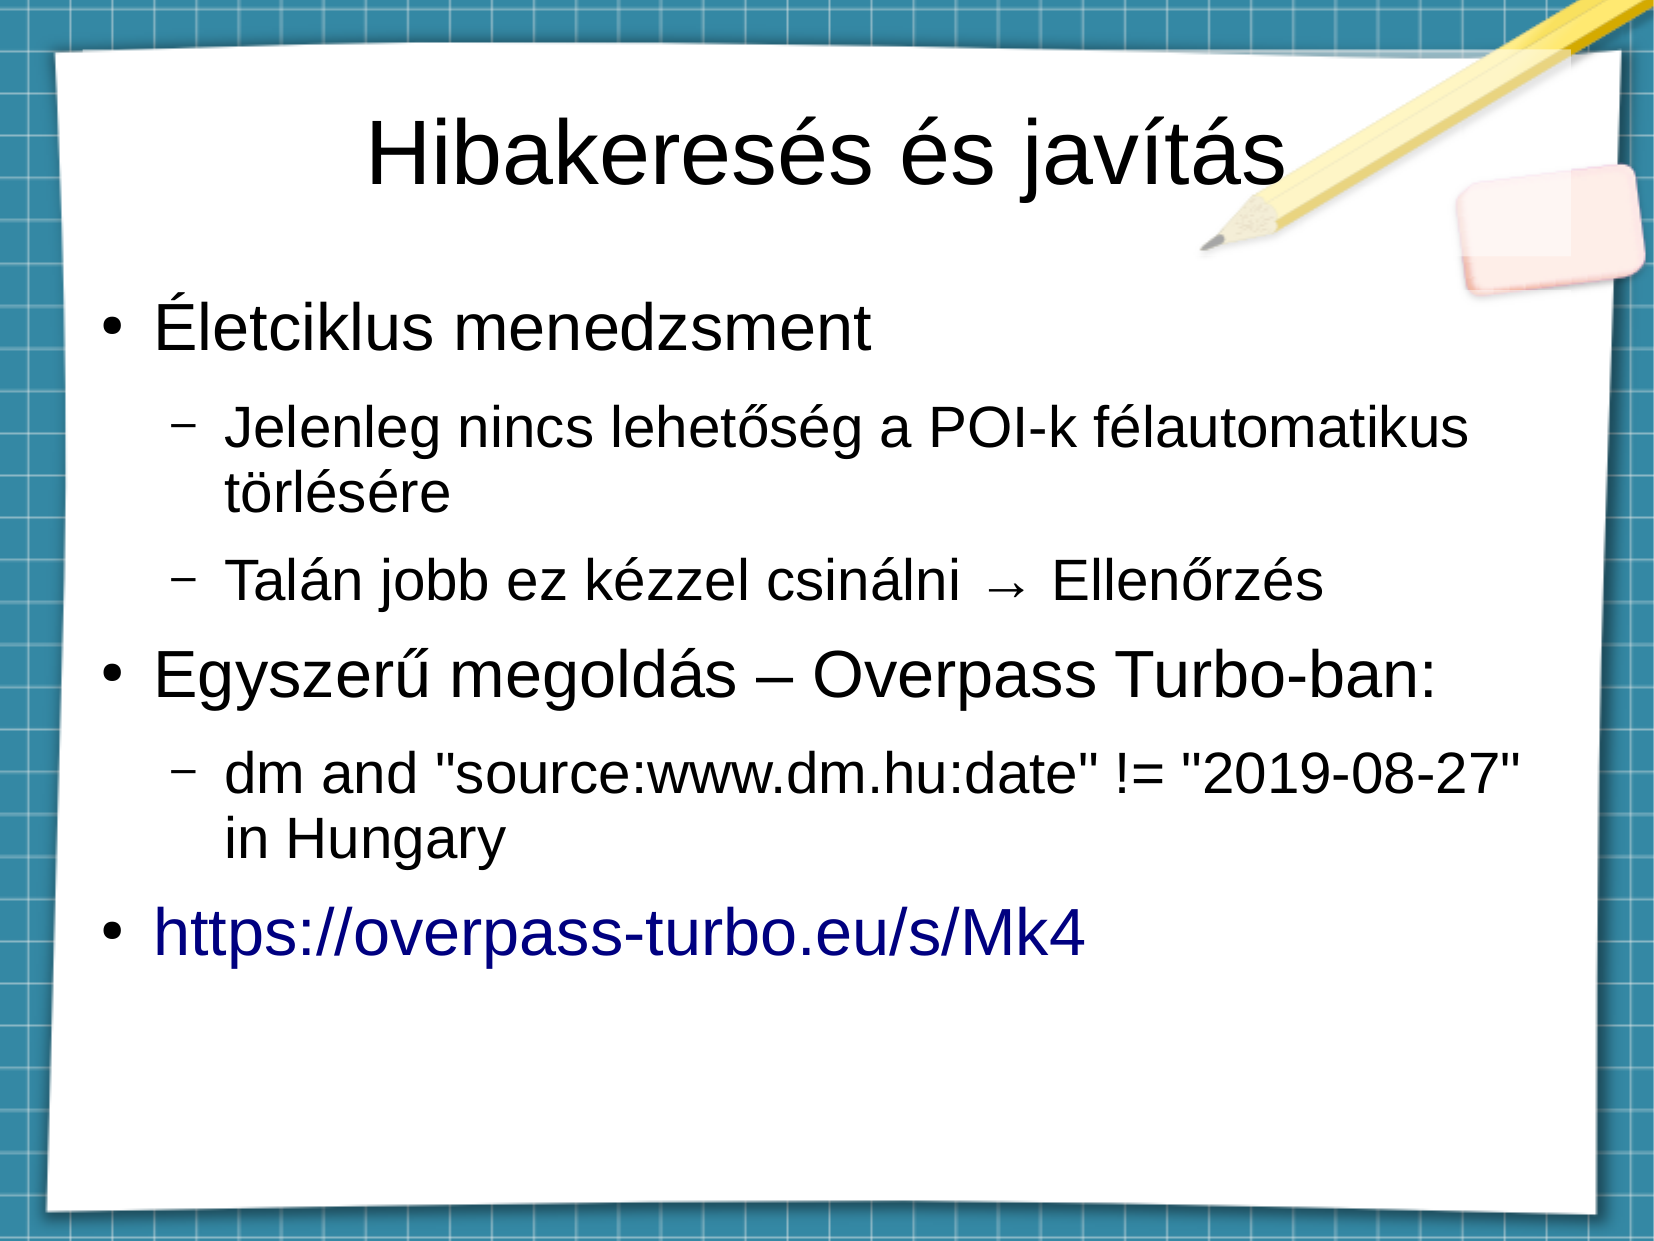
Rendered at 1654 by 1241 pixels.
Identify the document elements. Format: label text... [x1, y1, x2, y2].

list Életciklus menedzsment Jelenleg nincs lehetőség a POI-k félautomatikus törlésére Talán jobb ez kézzel csinálni → Ellenőrzés Egyszerű megoldás – Overpass Turbo-ban: dm and "source:www.dm.hu:date" != "2019-08-27" in Hungary https://overpass-turbo.eu/s/Mk4 [82, 290, 1571, 1087]
picture [0, 0, 1654, 1241]
title Hibakeresés és javítás [82, 49, 1571, 257]
